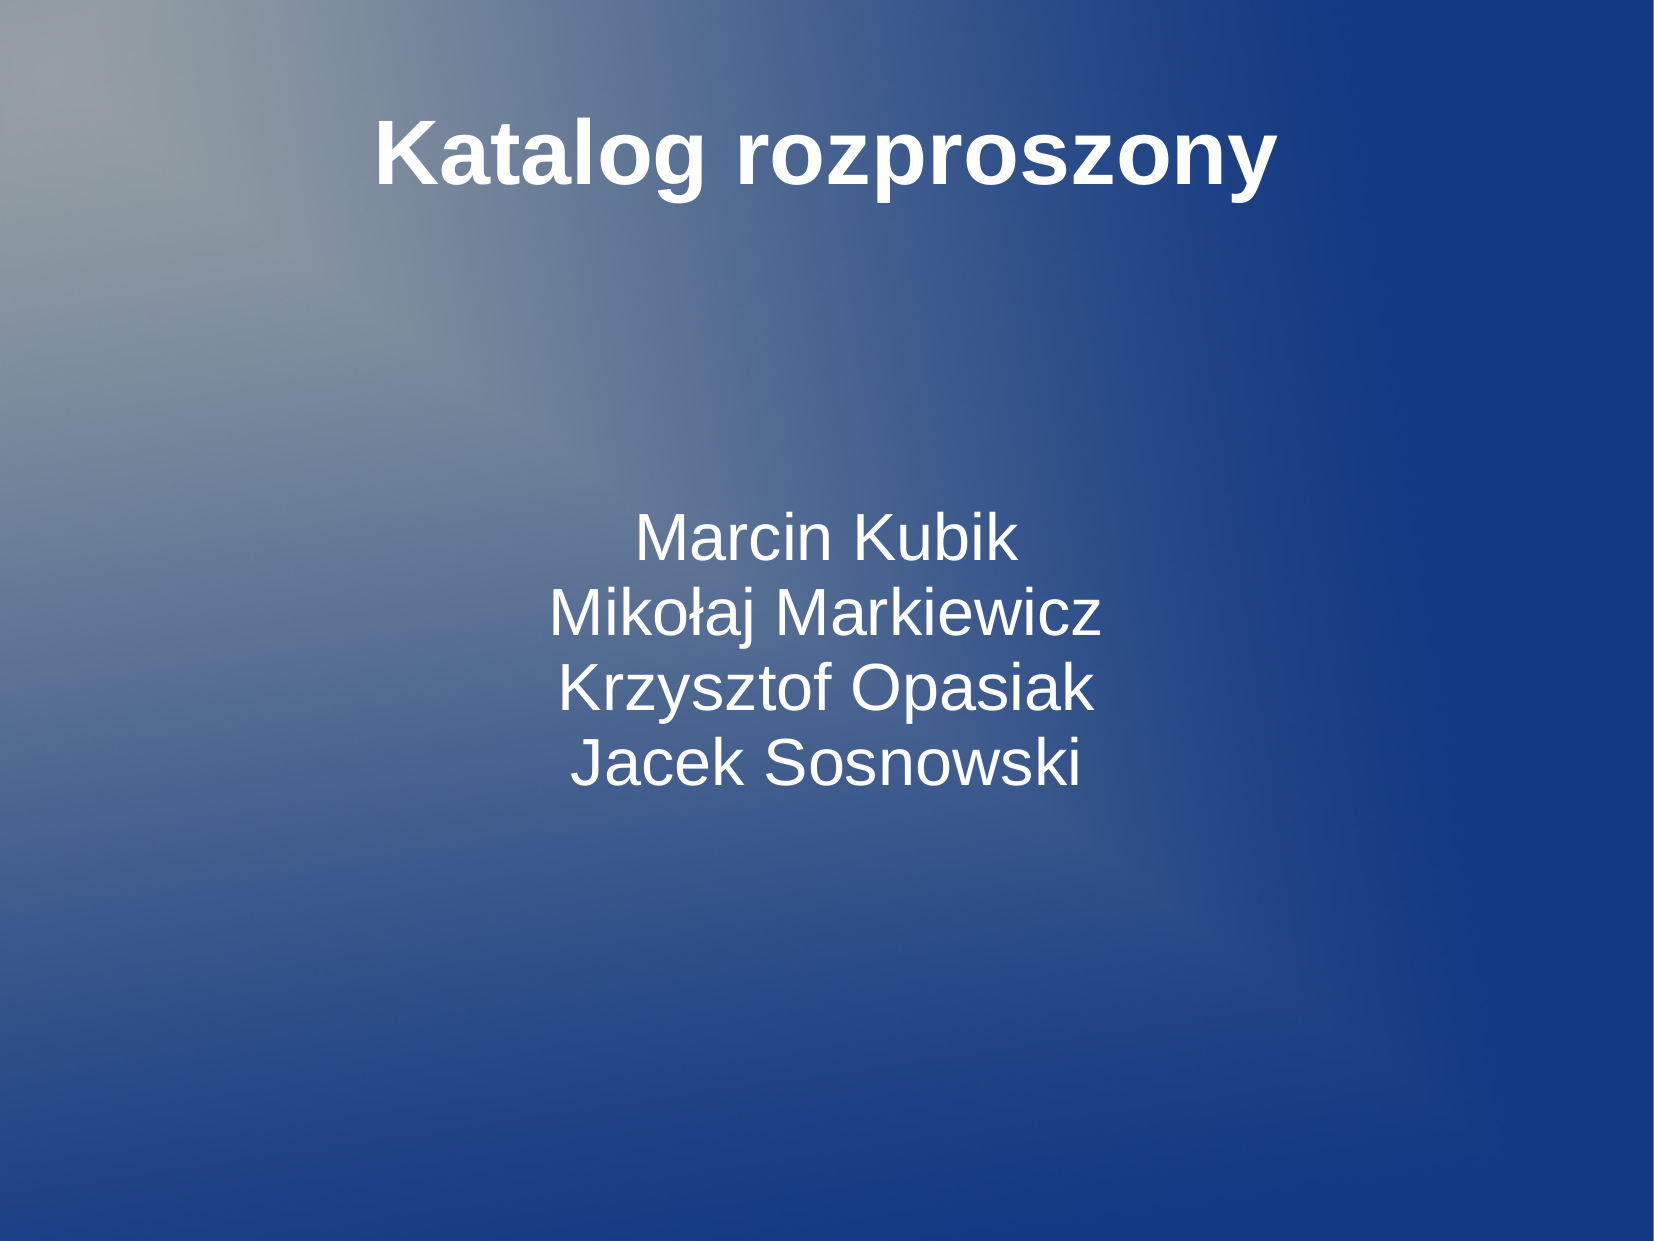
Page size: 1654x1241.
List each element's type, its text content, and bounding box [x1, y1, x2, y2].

title Katalog rozproszony [82, 49, 1571, 257]
subtitle Marcin Kubik Mikołaj Markiewicz Krzysztof Opasiak Jacek Sosnowski [82, 290, 1571, 1010]
picture [0, 0, 1654, 1241]
